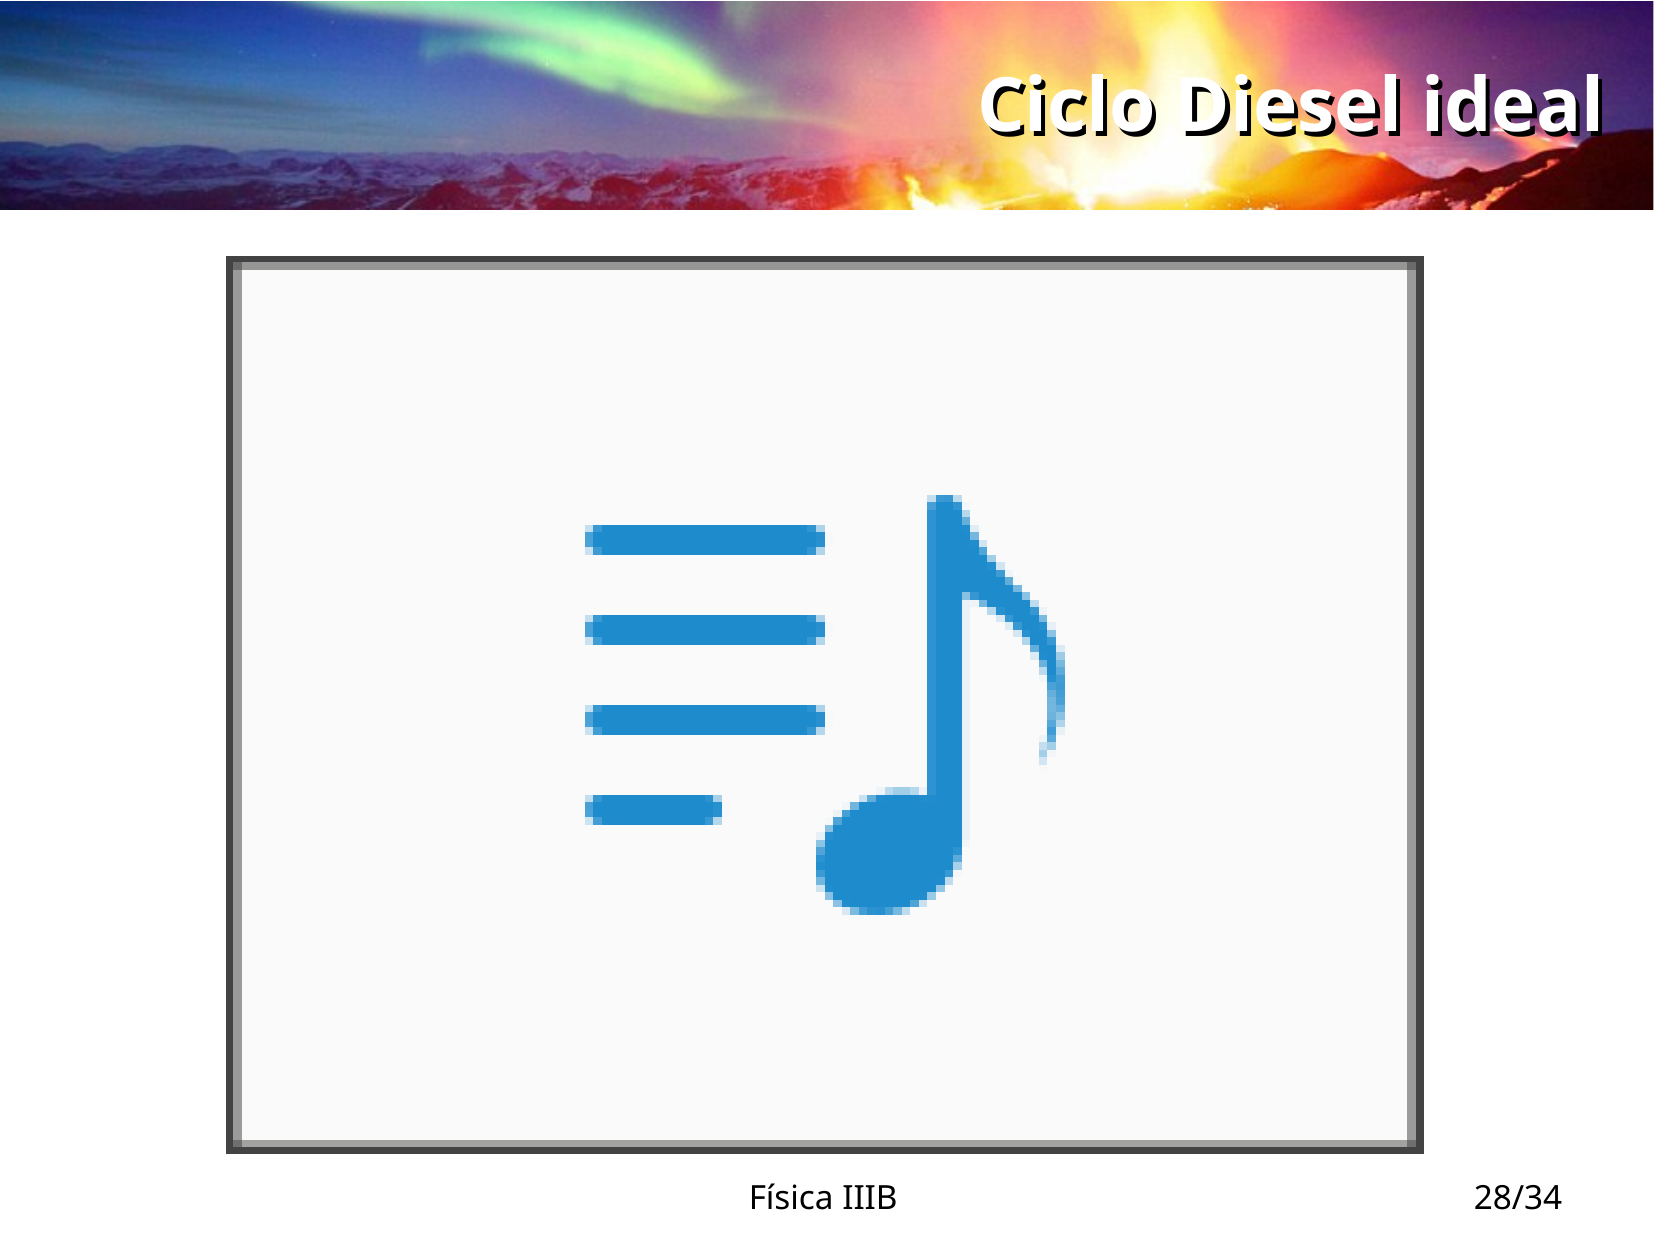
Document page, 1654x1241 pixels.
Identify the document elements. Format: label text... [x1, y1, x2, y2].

text_box [225, 255, 1426, 1155]
title Ciclo Diesel ideal [45, 15, 1606, 191]
picture [0, 1, 1654, 210]
